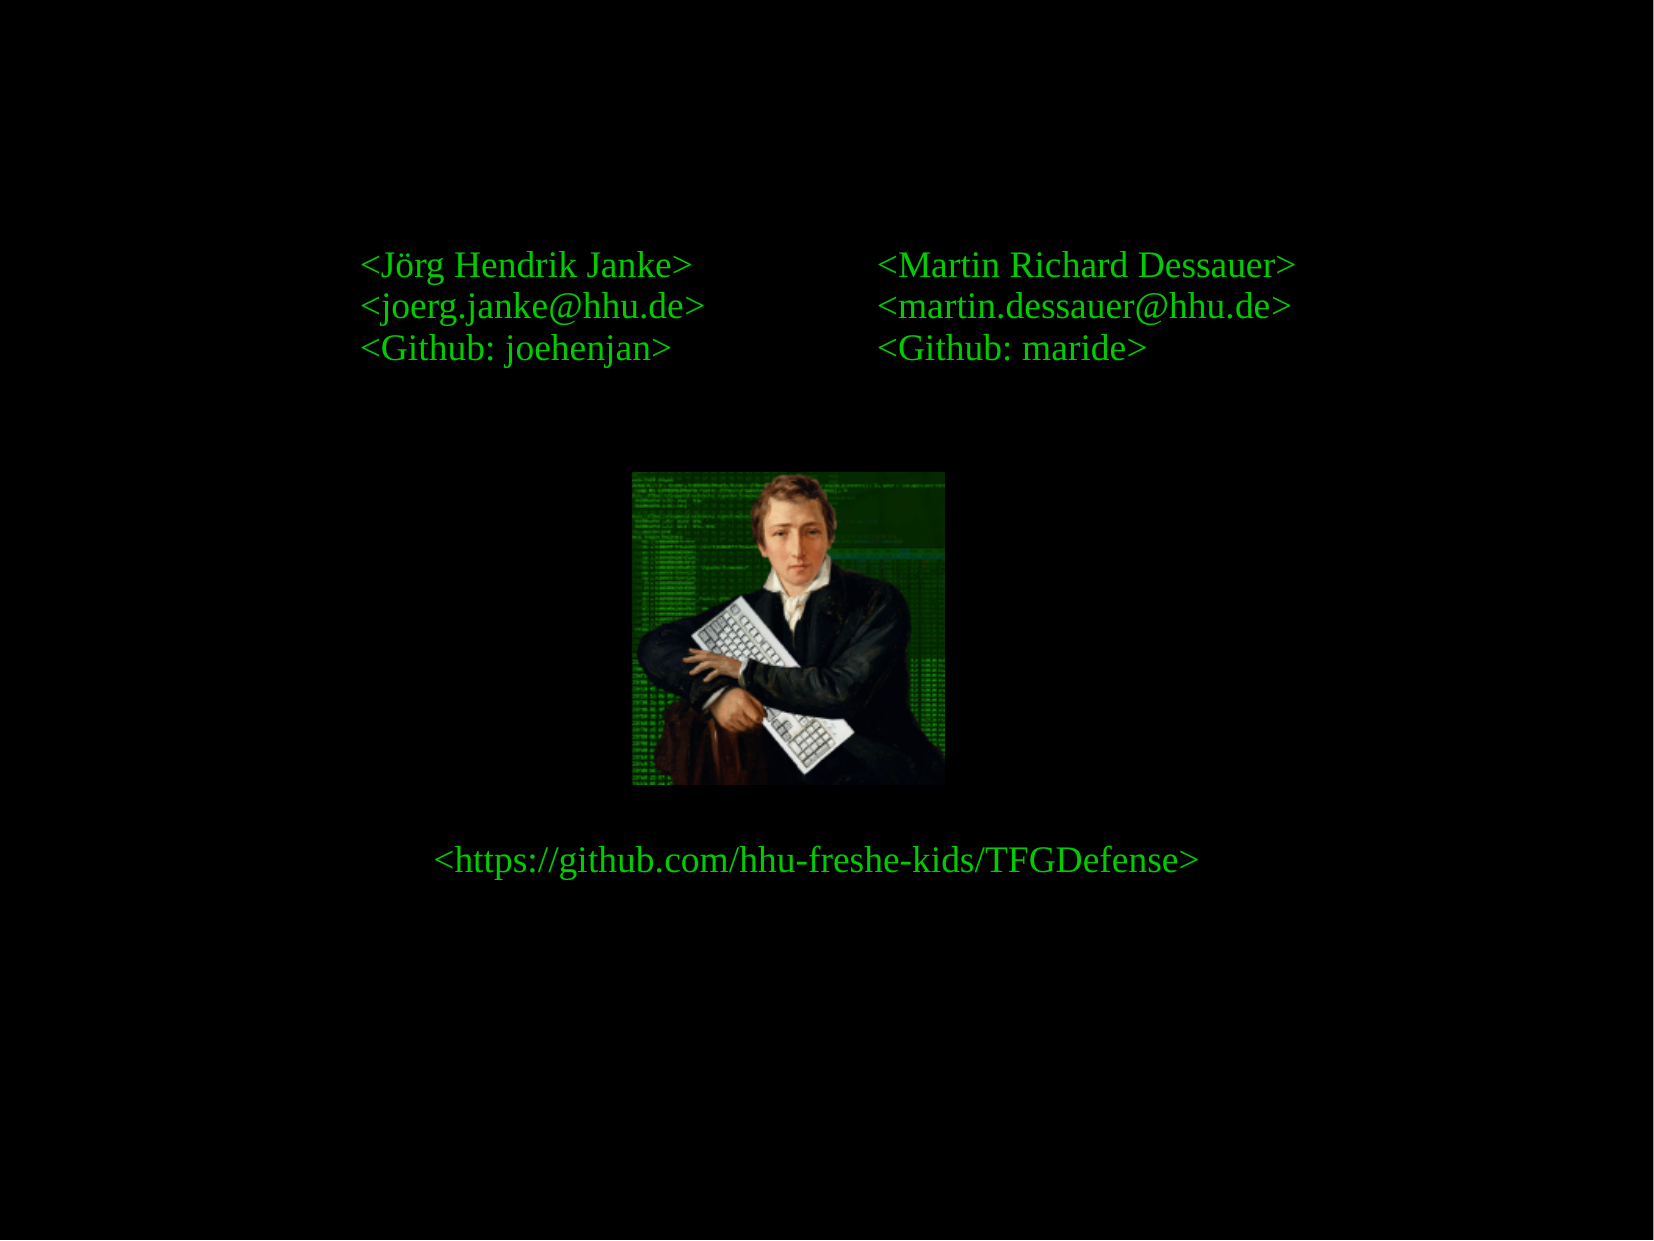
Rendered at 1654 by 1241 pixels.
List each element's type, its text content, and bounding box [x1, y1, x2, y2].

text_box <Martin Richard Dessauer> <martin.dessauer@hhu.de> <Github: maride> [862, 236, 1313, 405]
picture [632, 472, 945, 785]
text_box <https://github.com/hhu-freshe-kids/TFGDefense> [342, 831, 1288, 898]
text_box <Jörg Hendrik Janke> <joerg.janke@hhu.de> <Github: joehenjan> [345, 236, 722, 405]
